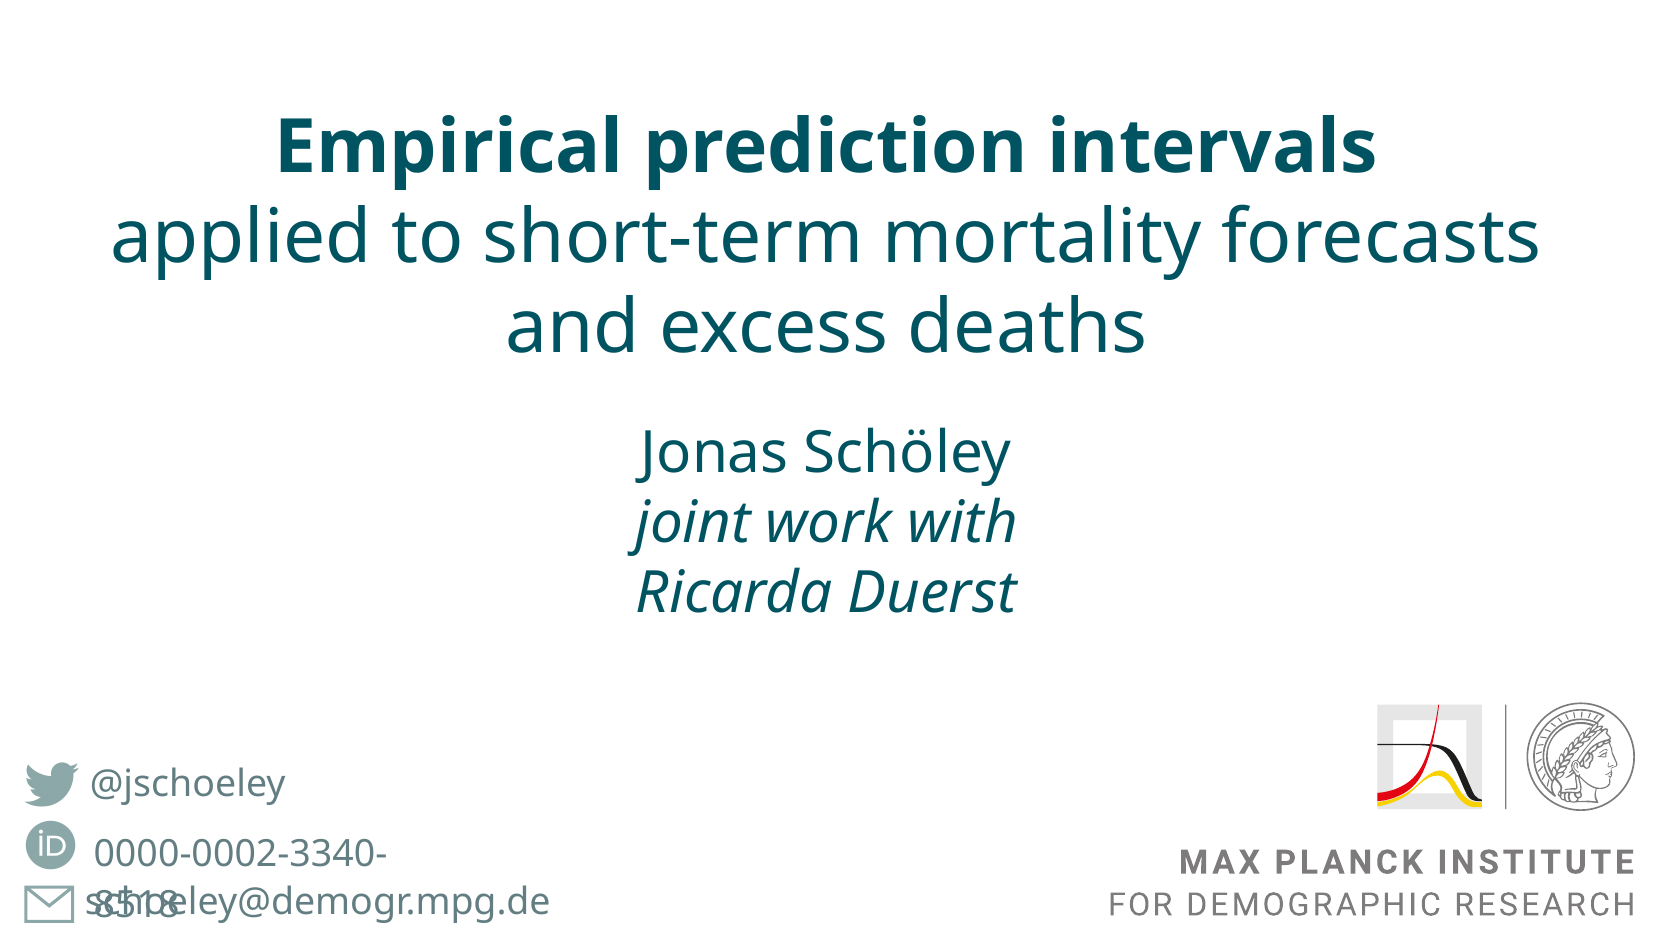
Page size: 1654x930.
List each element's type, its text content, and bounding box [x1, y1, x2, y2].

text_box 0000-0002-3340-8518 [78, 818, 485, 878]
text_box @jschoeley [0, 736, 460, 827]
text_box schoeley@demogr.mpg.de [46, 854, 590, 930]
subtitle Jonas Schöley joint work with Ricarda Duerst [56, 398, 1597, 543]
title Empirical prediction intervals applied to short-term mortality forecasts and excess deaths [56, 198, 1597, 390]
picture [1080, 701, 1636, 916]
picture [25, 827, 76, 871]
picture [23, 878, 76, 930]
